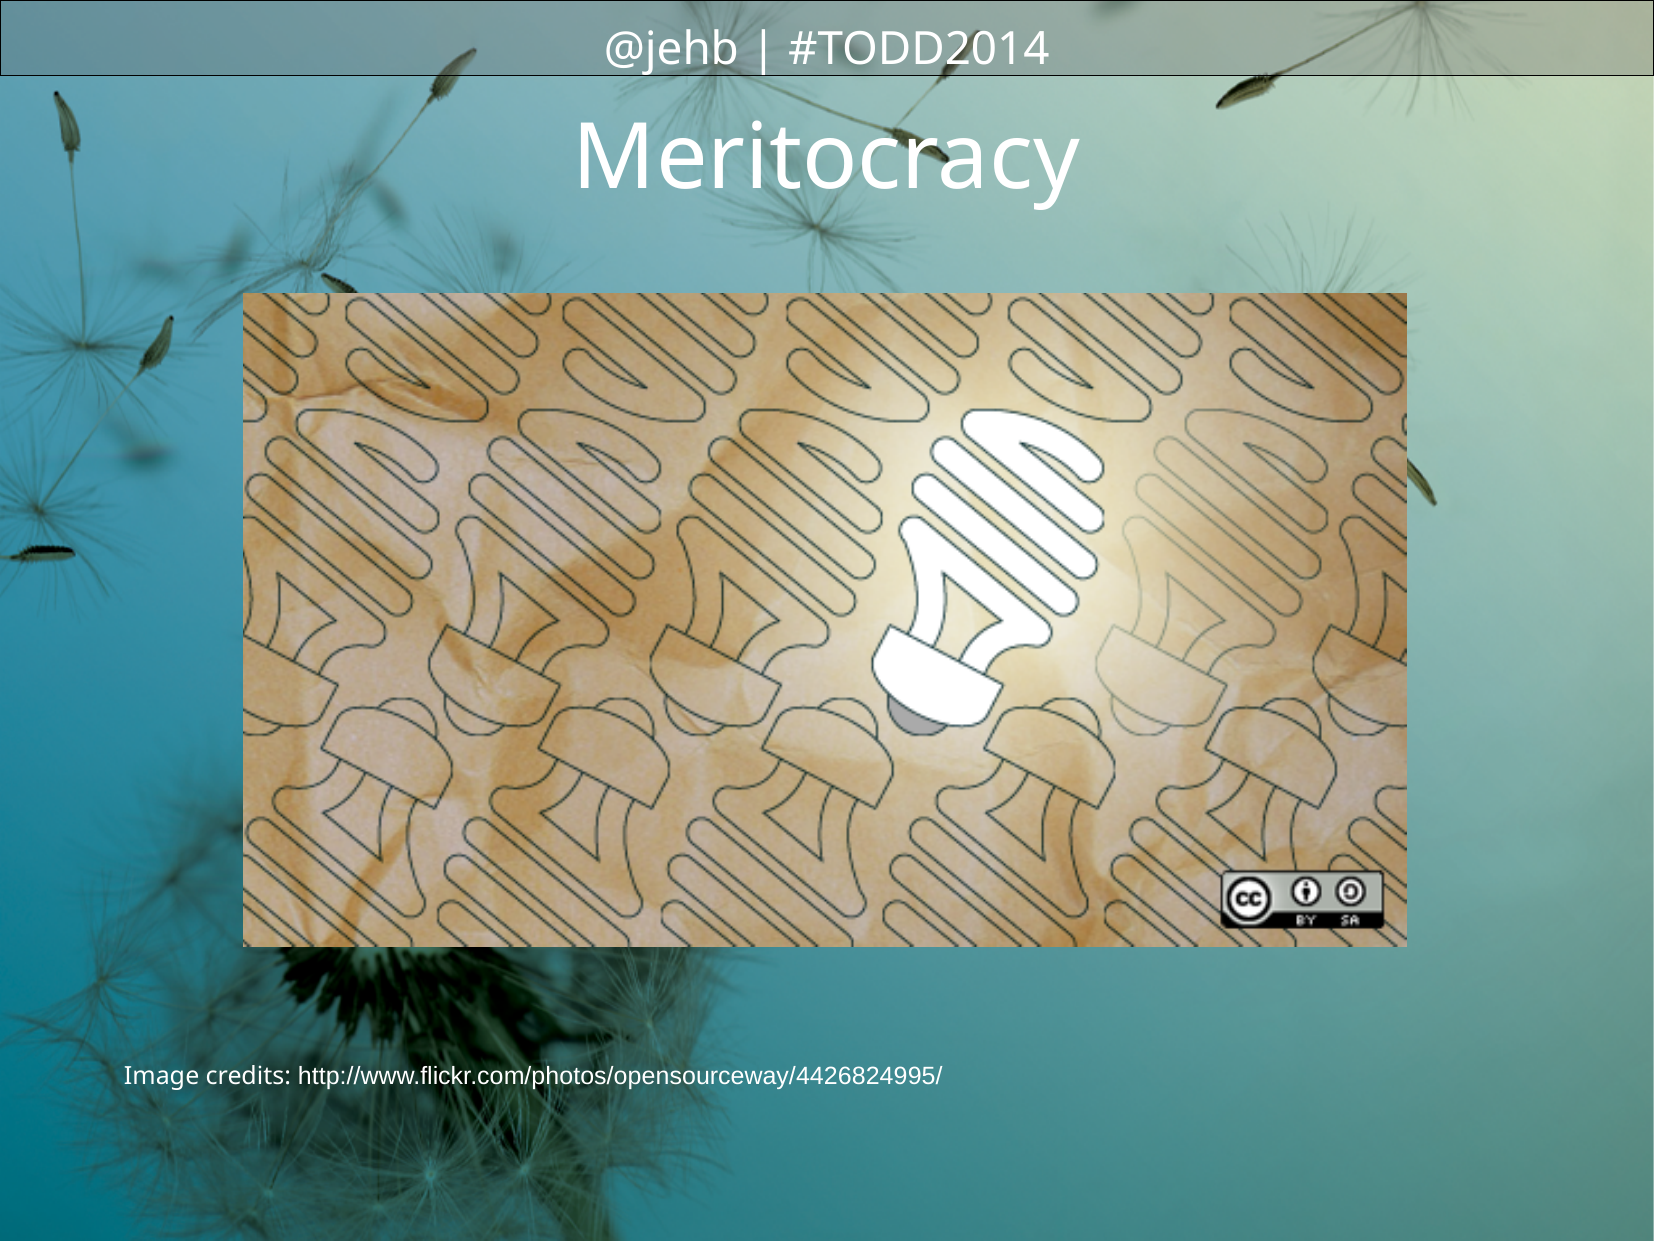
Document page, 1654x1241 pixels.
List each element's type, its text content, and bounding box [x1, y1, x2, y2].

text_box Image credits: http://www.flickr.com/photos/opensourceway/4426824995/ [109, 1050, 961, 1095]
title Meritocracy [82, 49, 1571, 257]
picture [0, 76, 1654, 1241]
